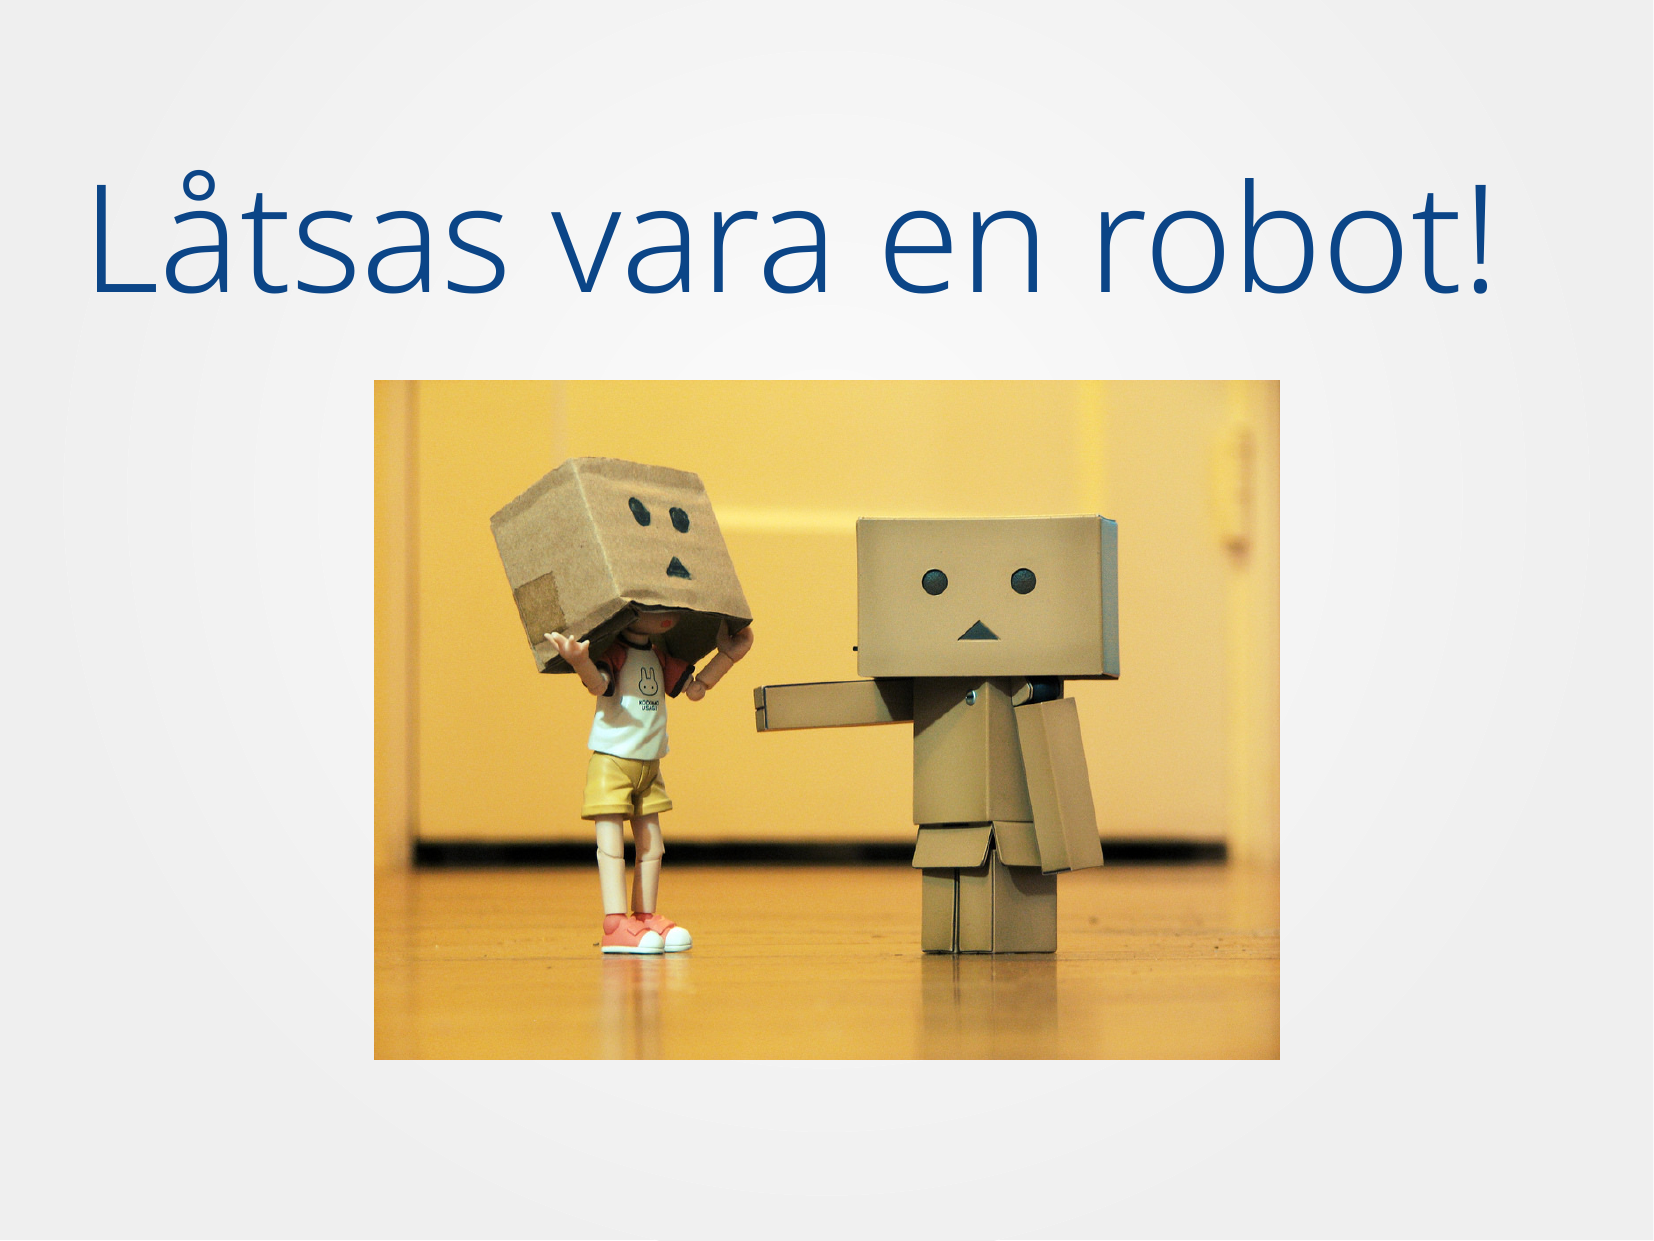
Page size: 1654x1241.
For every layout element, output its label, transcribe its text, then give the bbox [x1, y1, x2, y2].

title Låtsas vara en robot! [82, 80, 1572, 337]
picture [374, 380, 1280, 1060]
